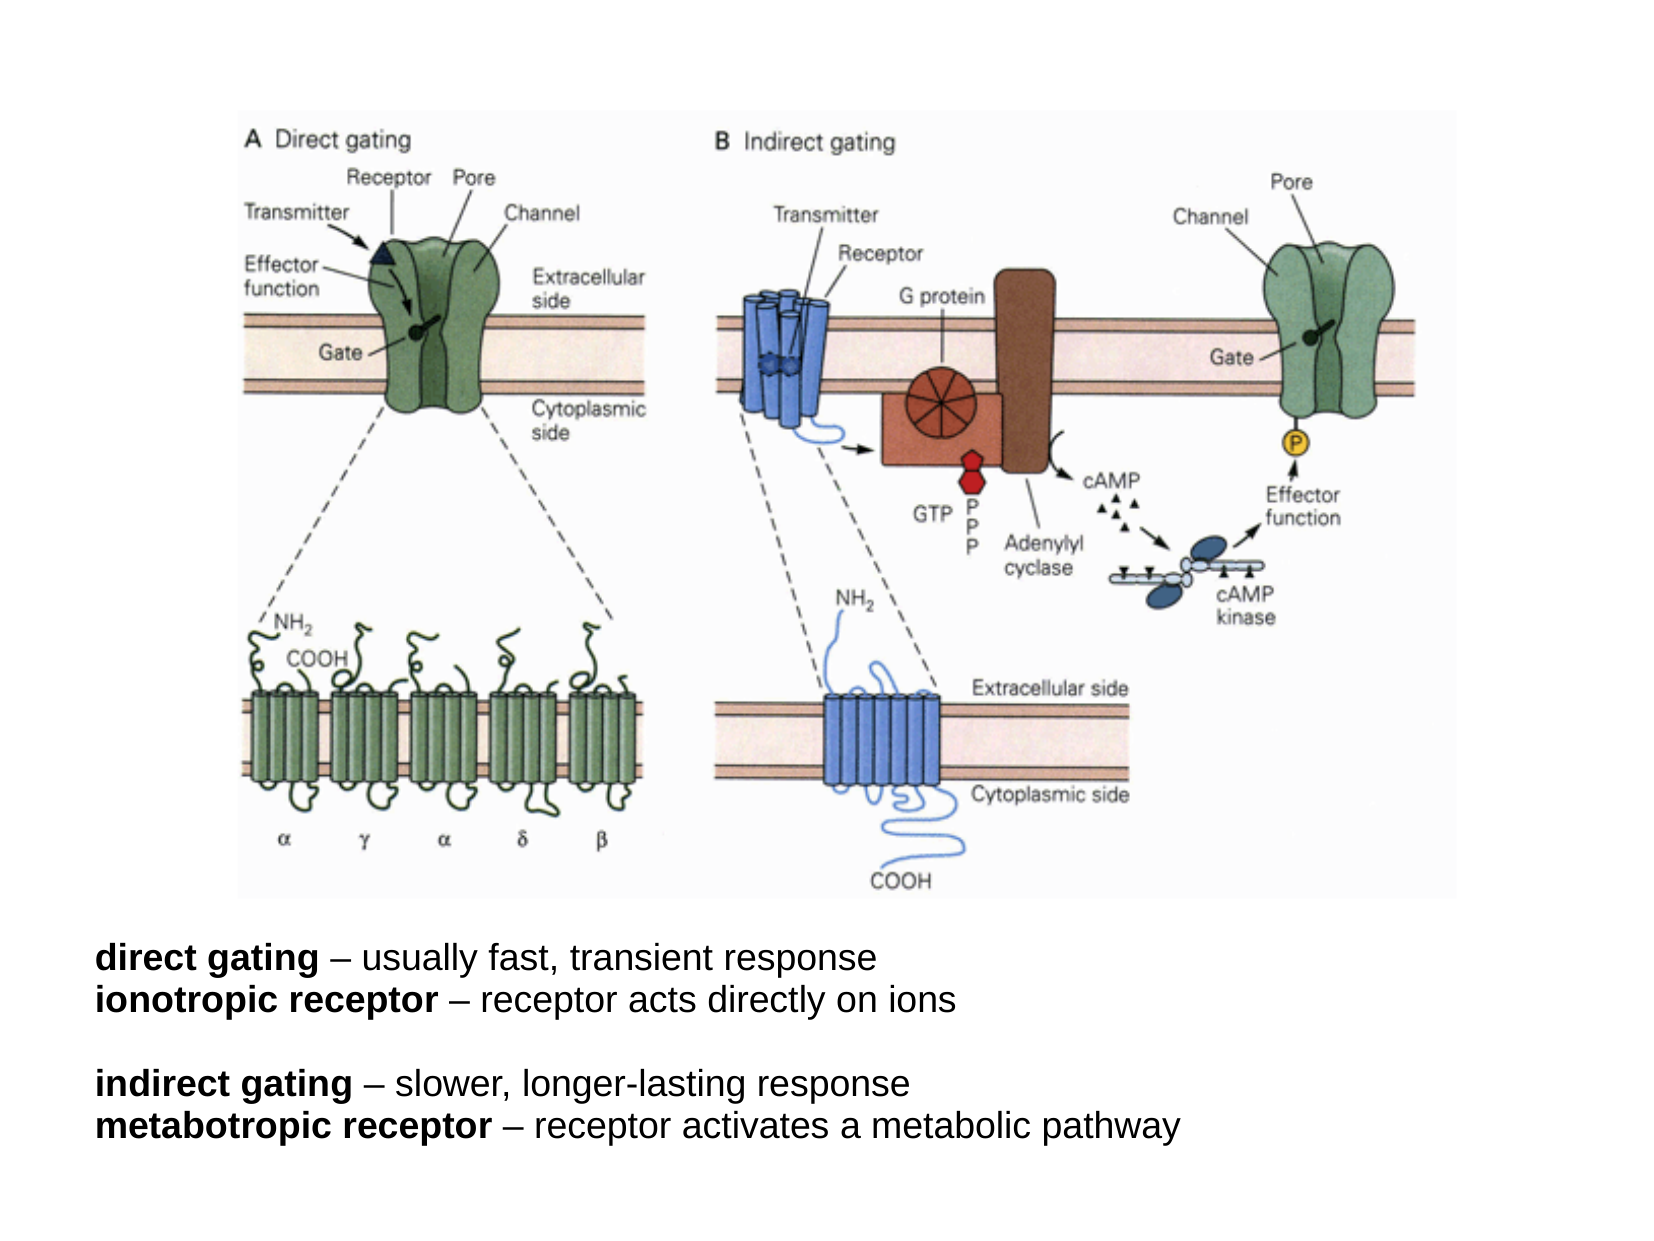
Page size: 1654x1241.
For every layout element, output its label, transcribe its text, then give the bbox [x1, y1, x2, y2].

picture [208, 109, 1463, 903]
text_box direct gating – usually fast, transient response ionotropic receptor – receptor acts directly on ions indirect gating – slower, longer-lasting response metabotropic receptor – receptor activates a metabolic pathway [80, 929, 1553, 1239]
